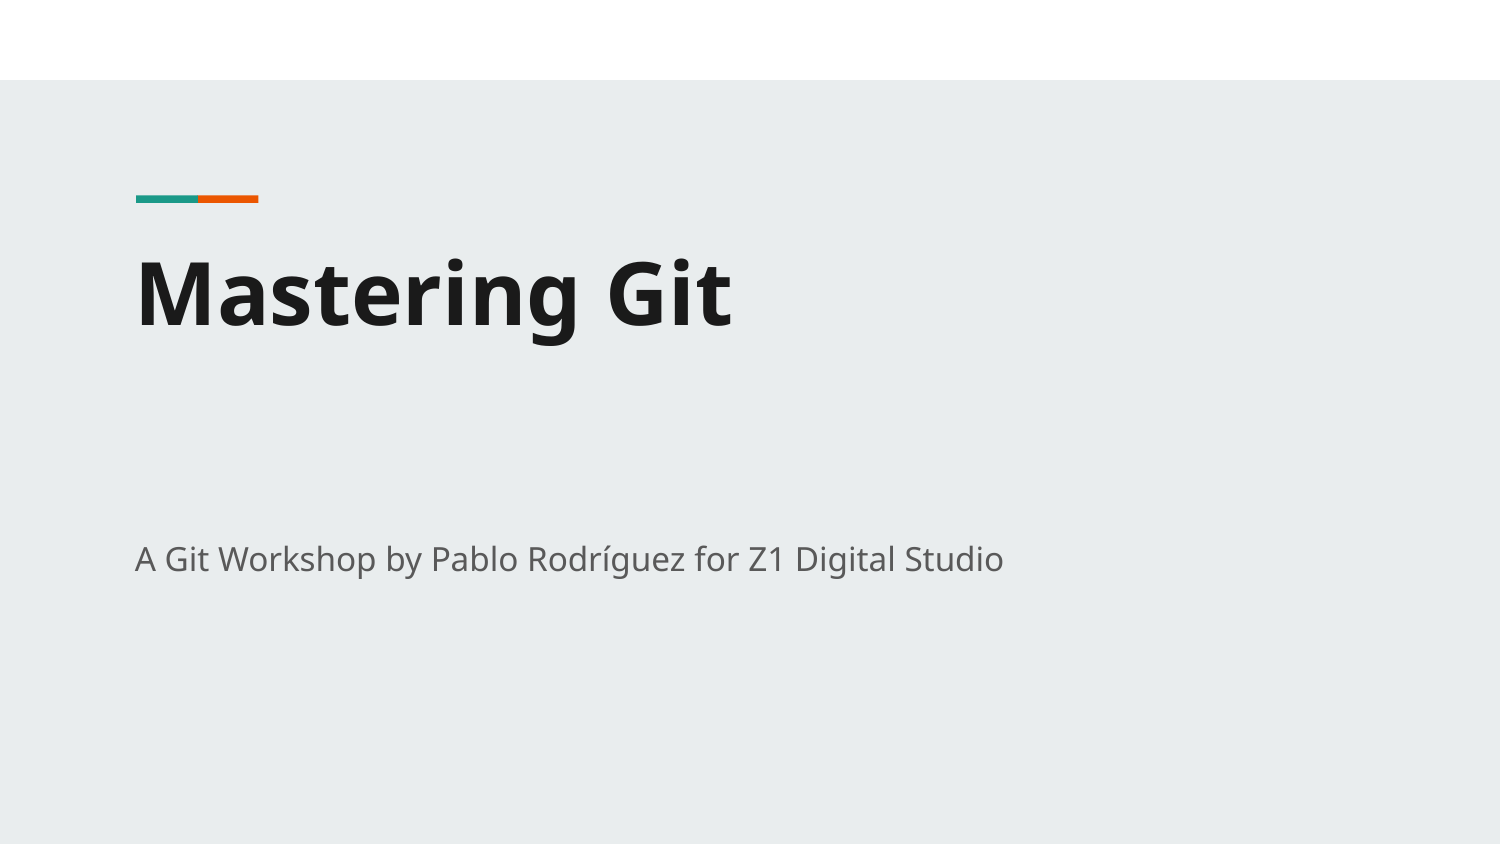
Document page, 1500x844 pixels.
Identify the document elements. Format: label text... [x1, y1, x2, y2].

subtitle A Git Workshop by Pablo Rodríguez for Z1 Digital Studio [119, 520, 1381, 610]
title Mastering Git [119, 216, 1381, 490]
